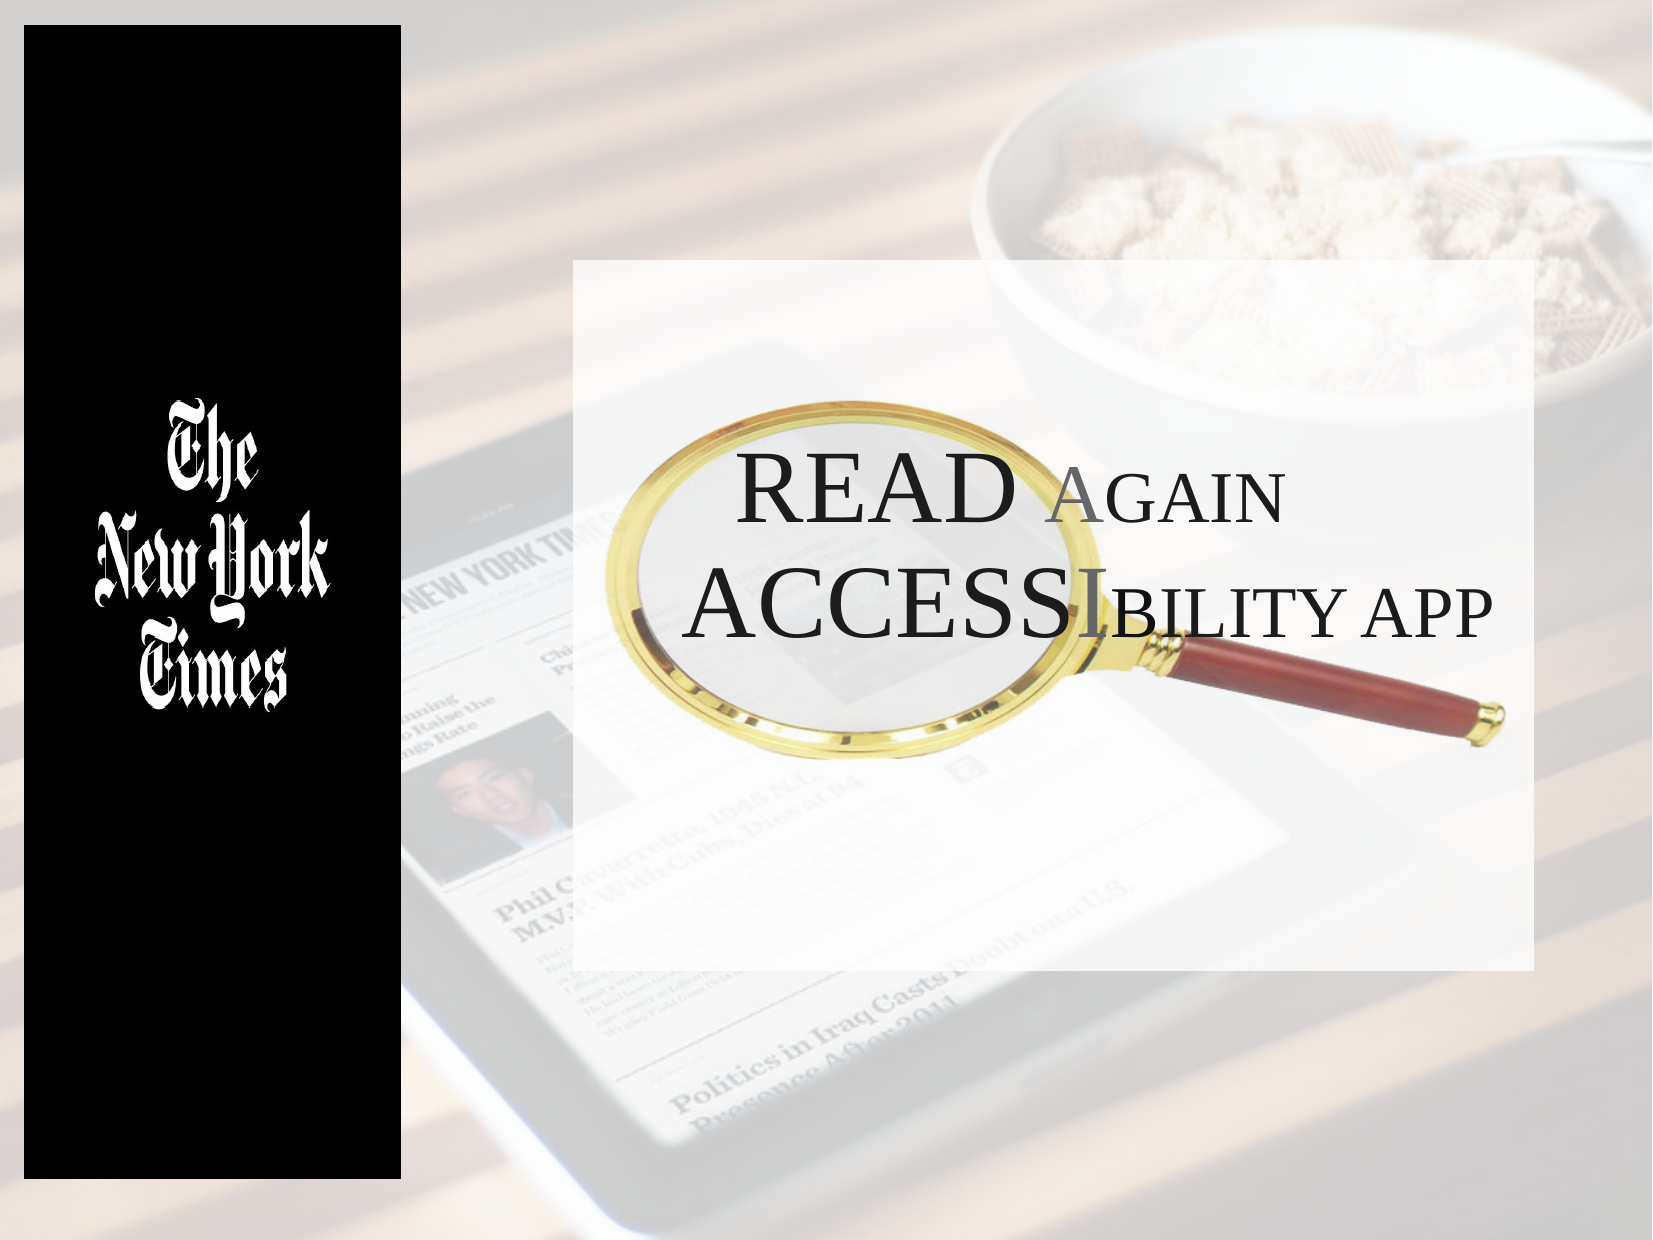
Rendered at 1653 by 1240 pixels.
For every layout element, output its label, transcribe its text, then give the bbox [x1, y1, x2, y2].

picture [0, 0, 1653, 1240]
title READ AGAIN ACCESSIBILITY APP [345, 423, 1653, 655]
